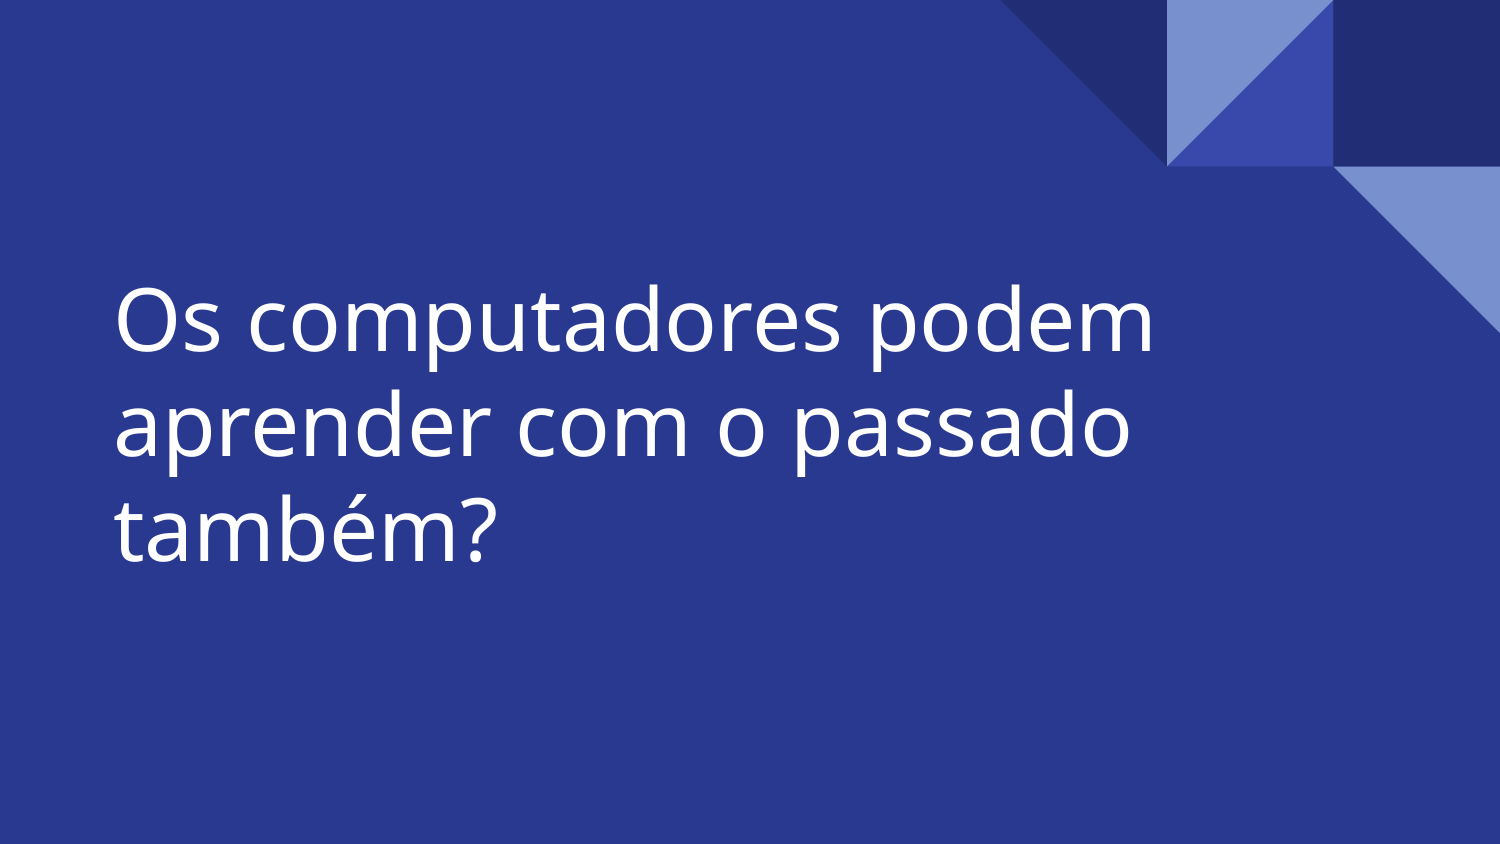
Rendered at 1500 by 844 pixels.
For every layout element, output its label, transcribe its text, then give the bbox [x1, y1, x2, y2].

title Os computadores podem aprender com o passado também? [98, 353, 1447, 491]
